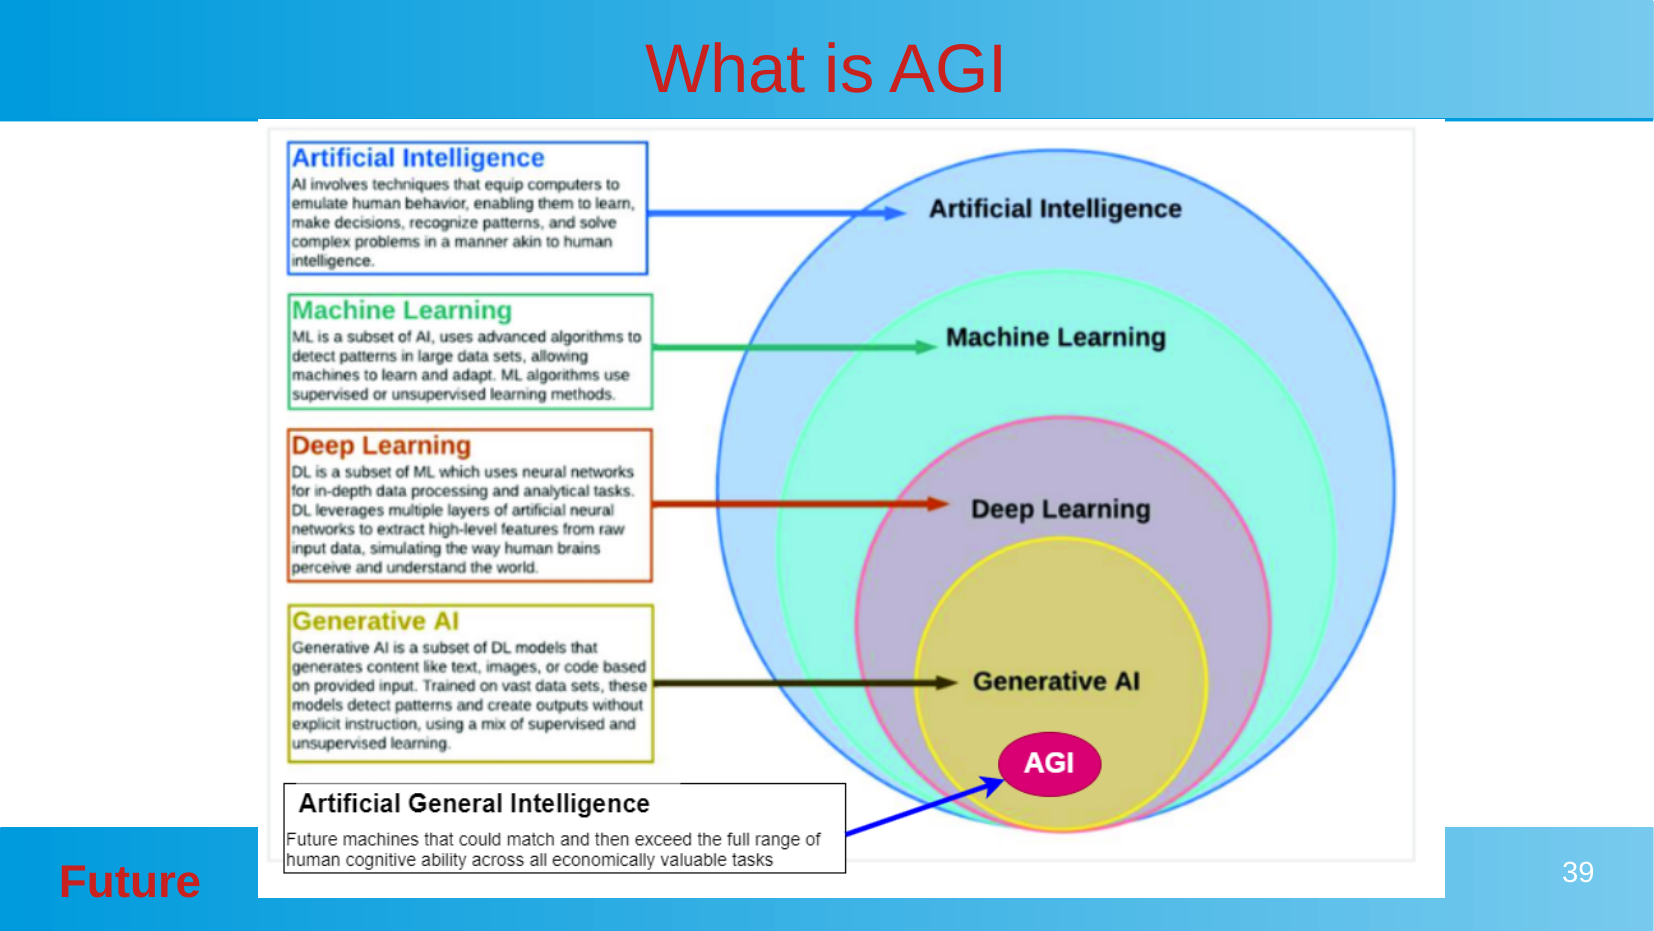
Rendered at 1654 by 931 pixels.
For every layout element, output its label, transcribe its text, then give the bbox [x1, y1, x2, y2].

picture [258, 120, 1445, 898]
title What is AGI [59, 29, 1595, 108]
